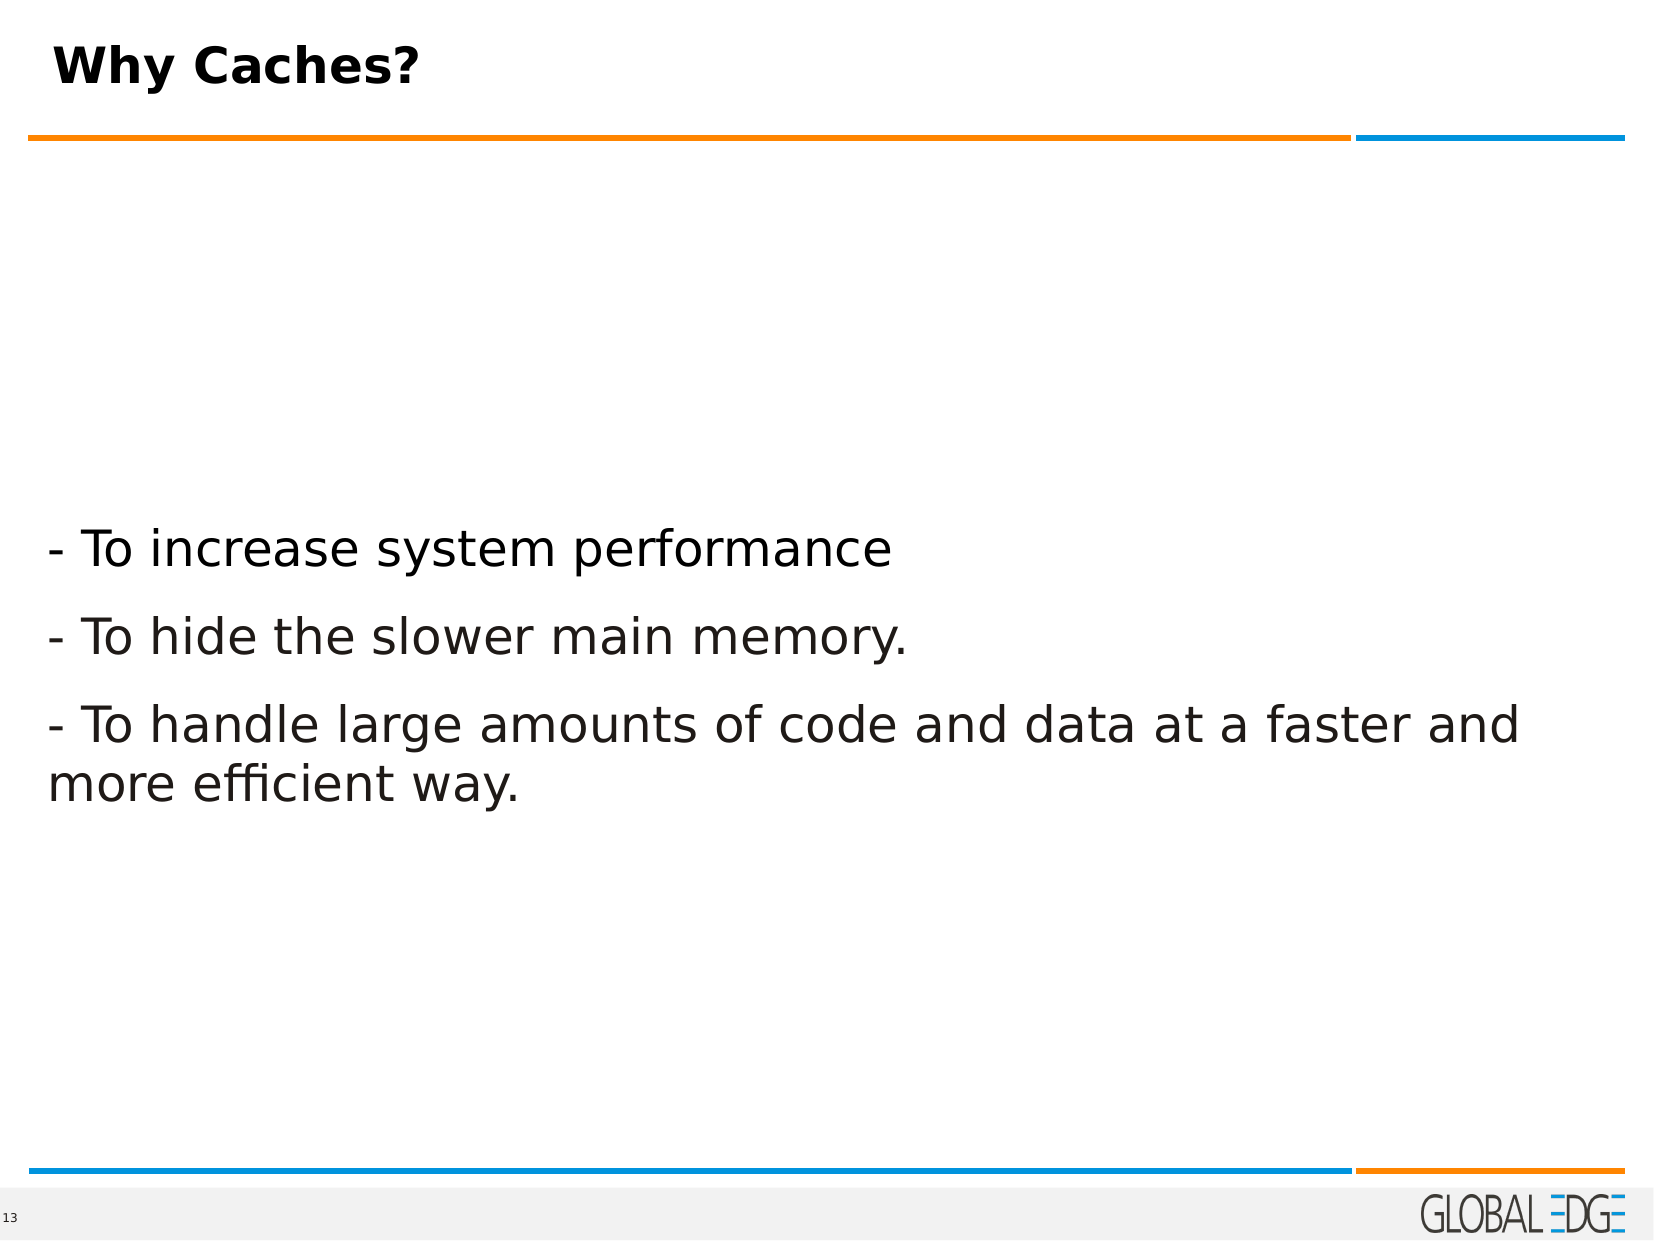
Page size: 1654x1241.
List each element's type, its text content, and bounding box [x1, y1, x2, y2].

text_box - To handle large amounts of code and data at a faster and [47, 696, 1539, 755]
text_box Why Caches? [52, 37, 423, 96]
text_box [0, 0, 1654, 1241]
picture [1421, 1194, 1625, 1233]
text_box - To hide the slower main memory. [47, 608, 926, 667]
text_box 13 [2, 1210, 18, 1226]
text_box - To increase system performance [47, 520, 894, 579]
text_box more efficient way. [47, 755, 522, 814]
